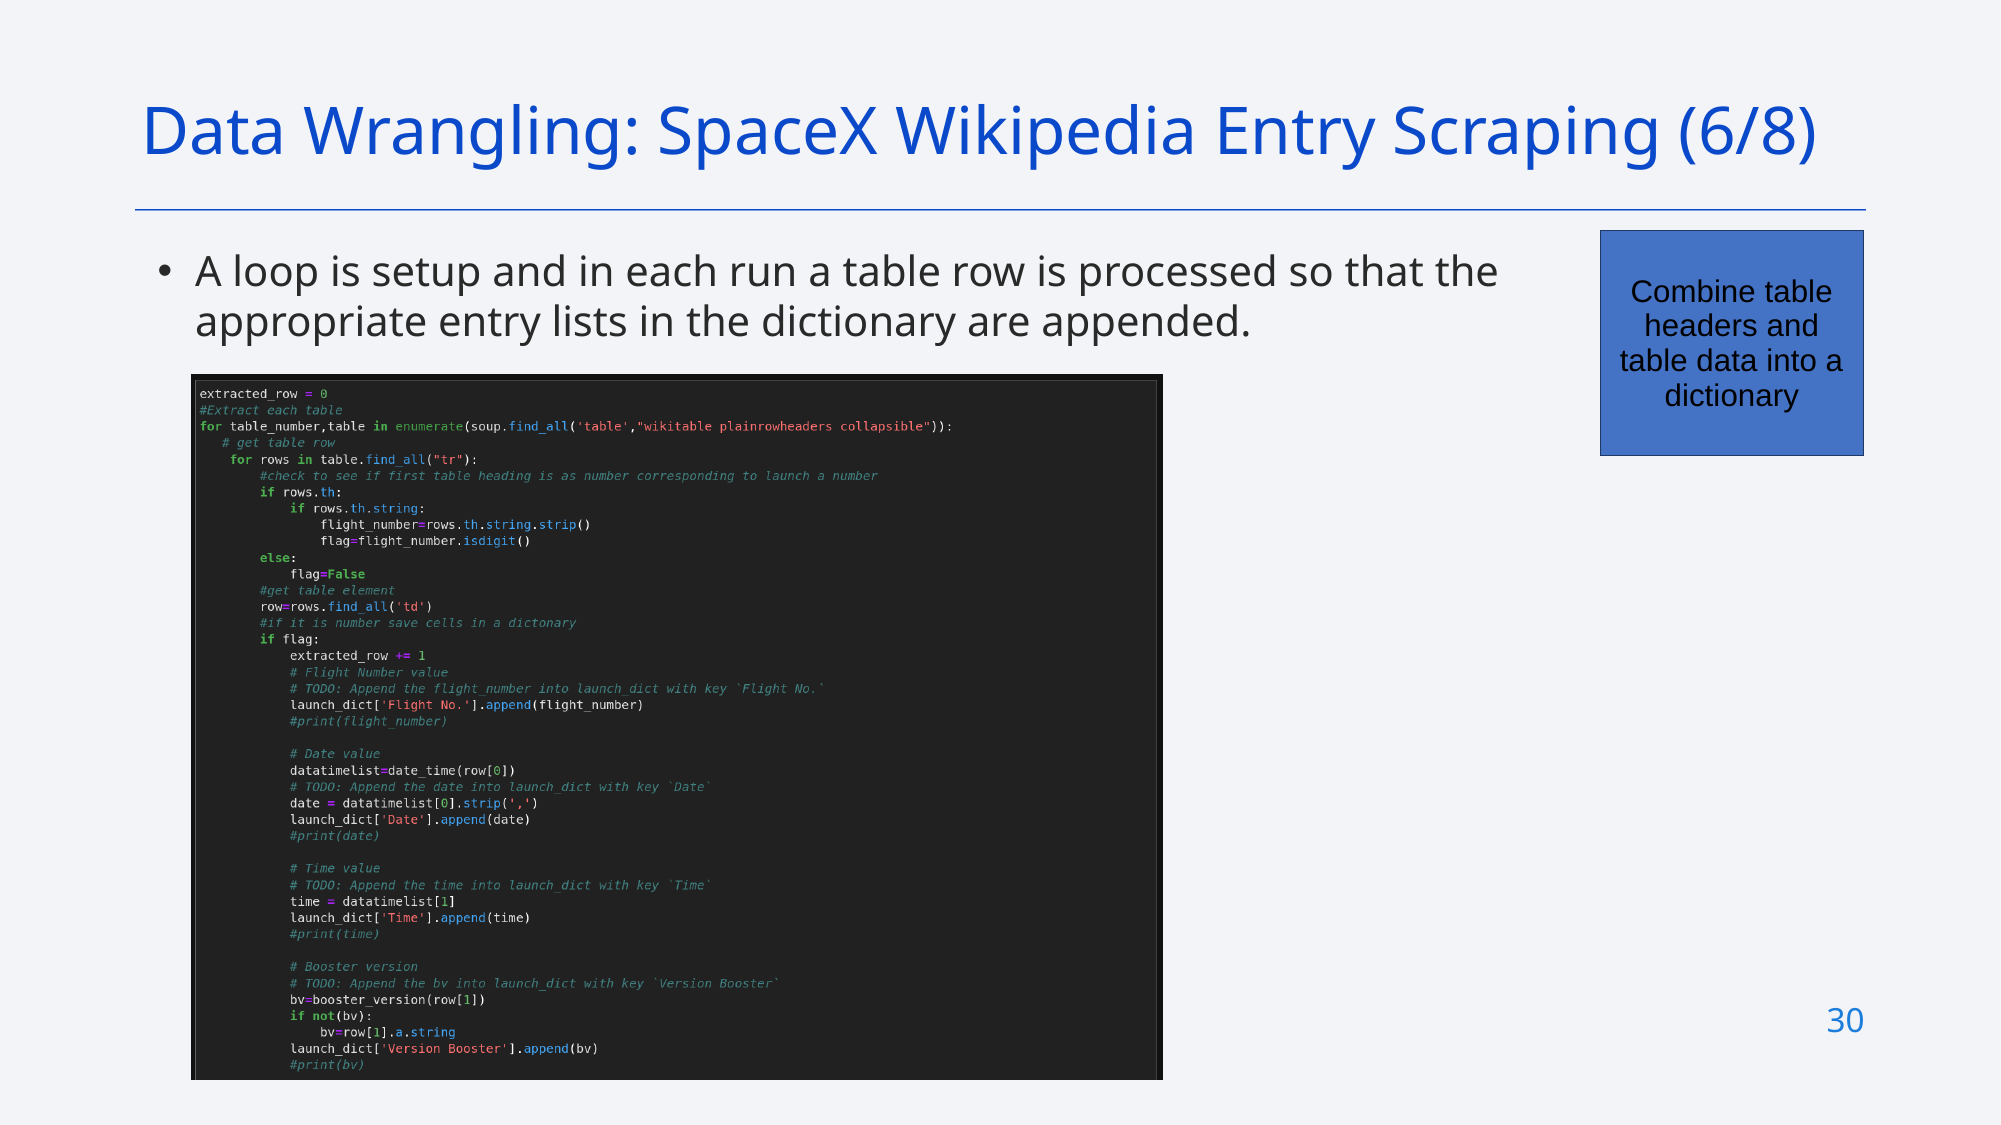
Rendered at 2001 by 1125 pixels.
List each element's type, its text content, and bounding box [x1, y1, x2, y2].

list A loop is setup and in each run a table row is processed so that the appropriate entry lists in the dictionary are appended. [142, 237, 1576, 376]
text_box Data Wrangling: SpaceX Wikipedia Entry Scraping (6/8) [126, 88, 1852, 179]
picture [0, 0, 2001, 1125]
text_box Combine table headers and table data into a dictionary [1600, 230, 1864, 456]
